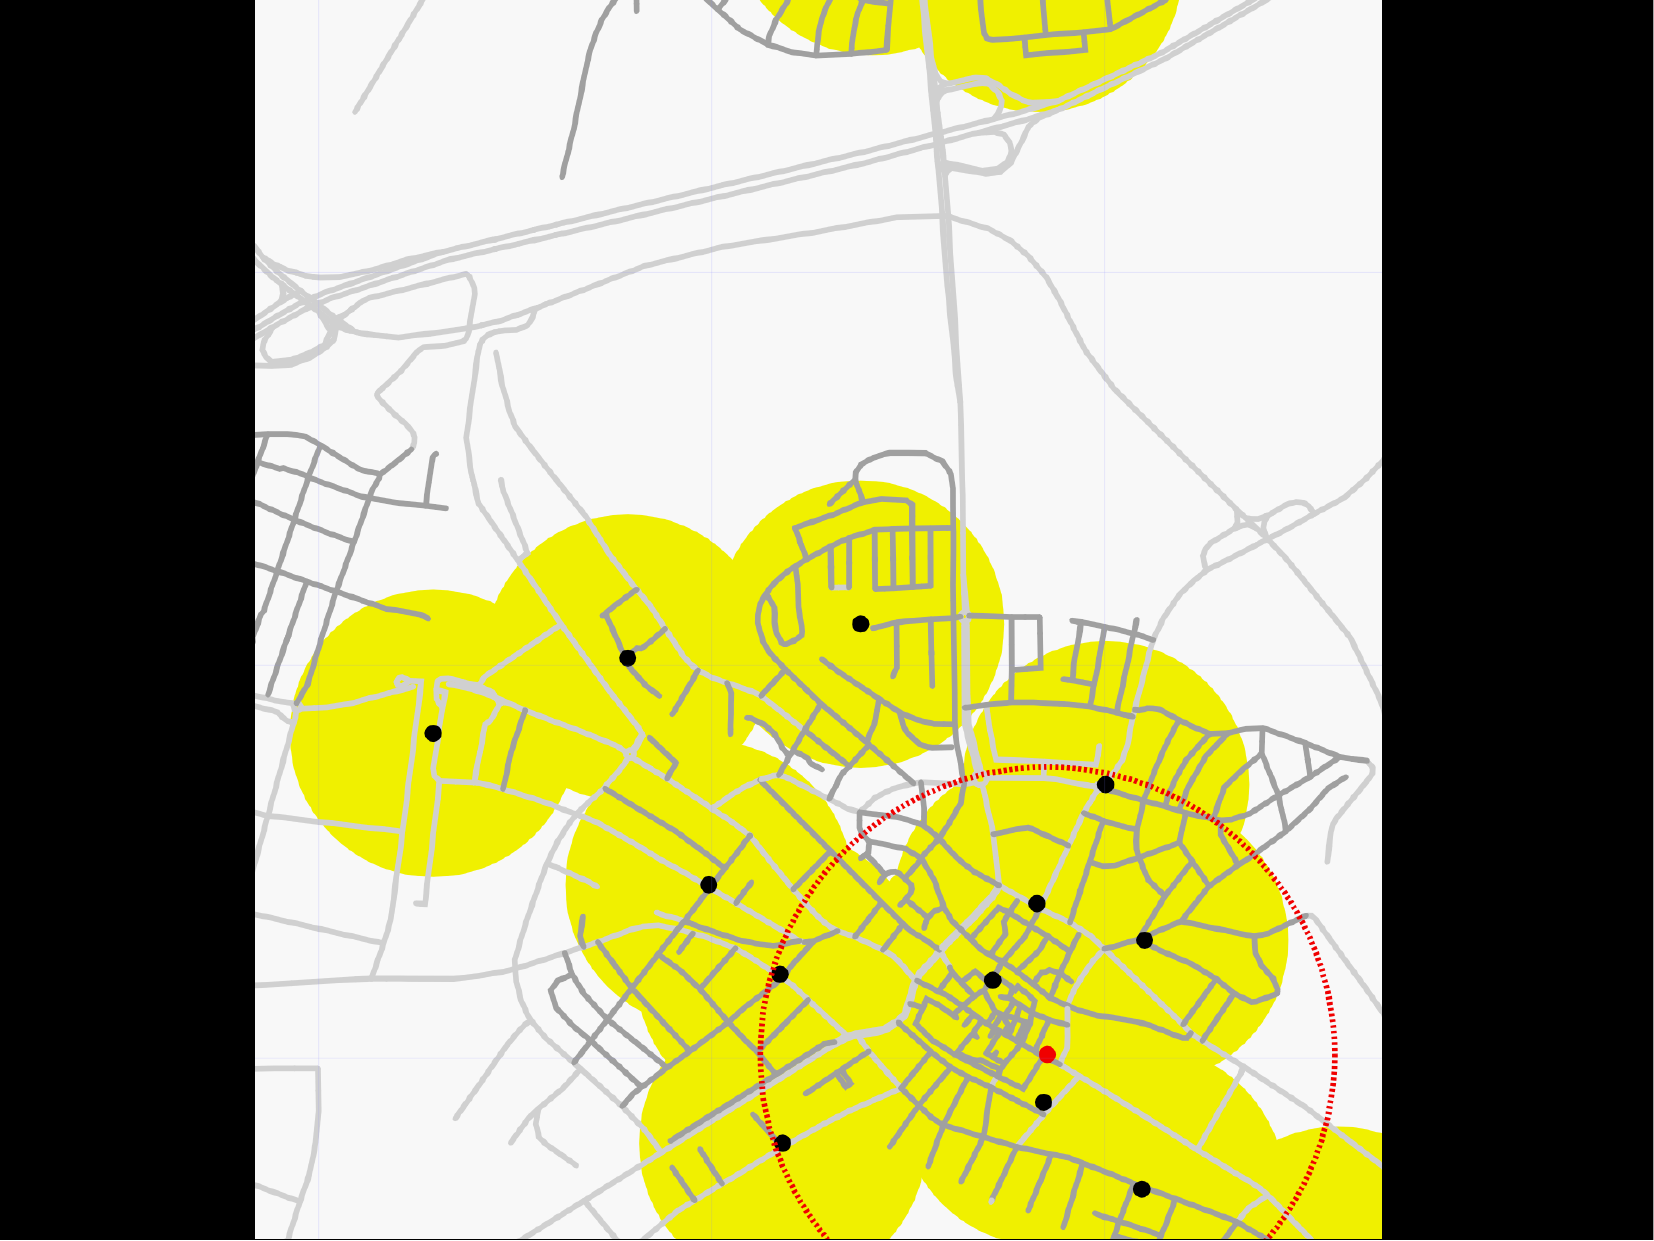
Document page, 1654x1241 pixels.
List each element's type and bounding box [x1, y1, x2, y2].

picture [255, 0, 1382, 1239]
